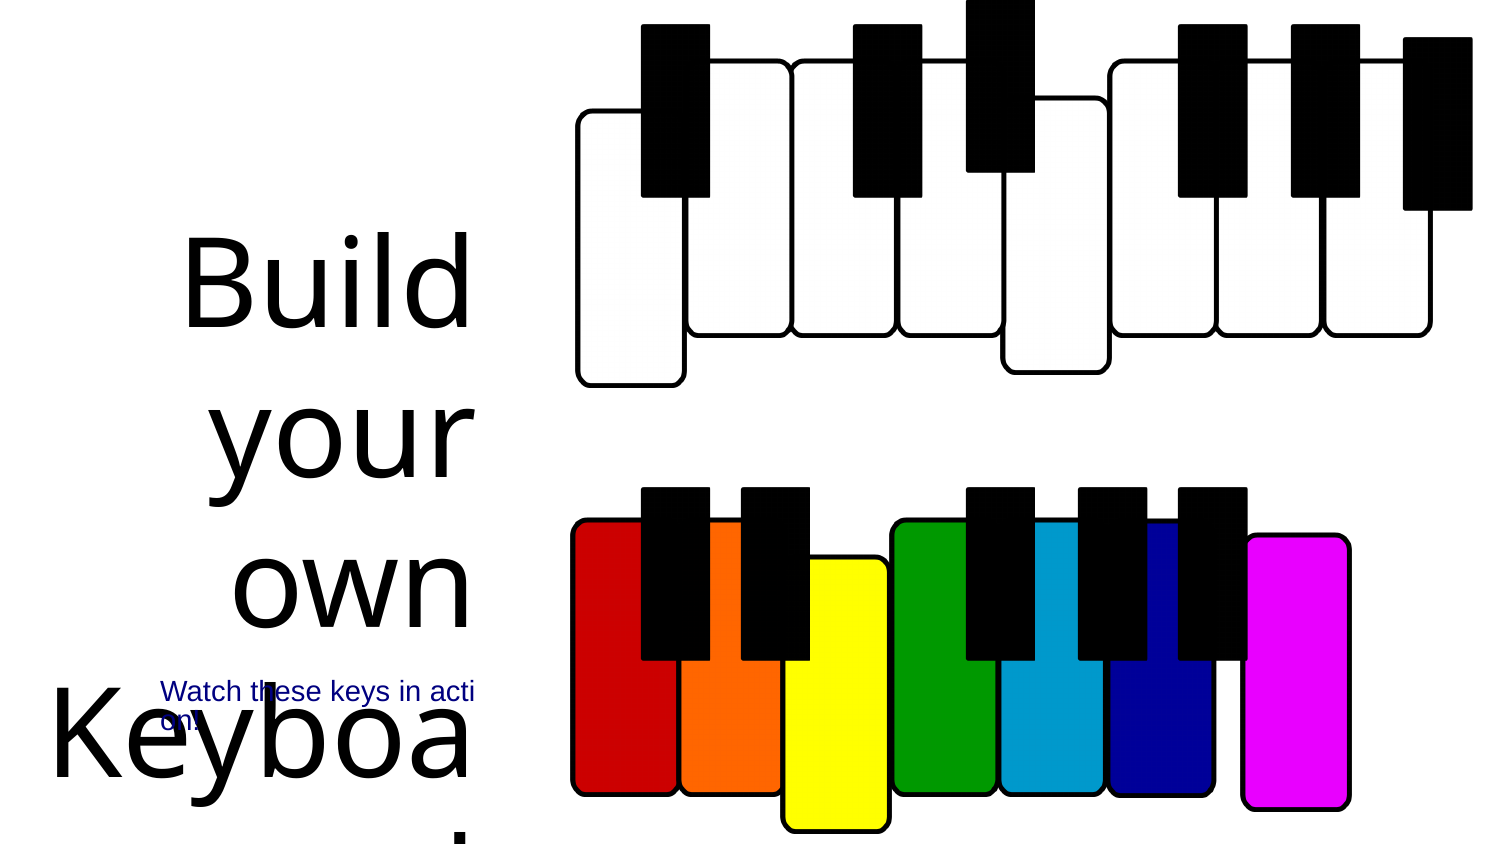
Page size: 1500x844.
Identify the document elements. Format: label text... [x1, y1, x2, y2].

picture [570, 487, 1380, 834]
text_box Build your own Keyboard [0, 187, 493, 680]
text_box Watch these keys in action! [145, 657, 499, 737]
picture [575, 0, 1473, 388]
